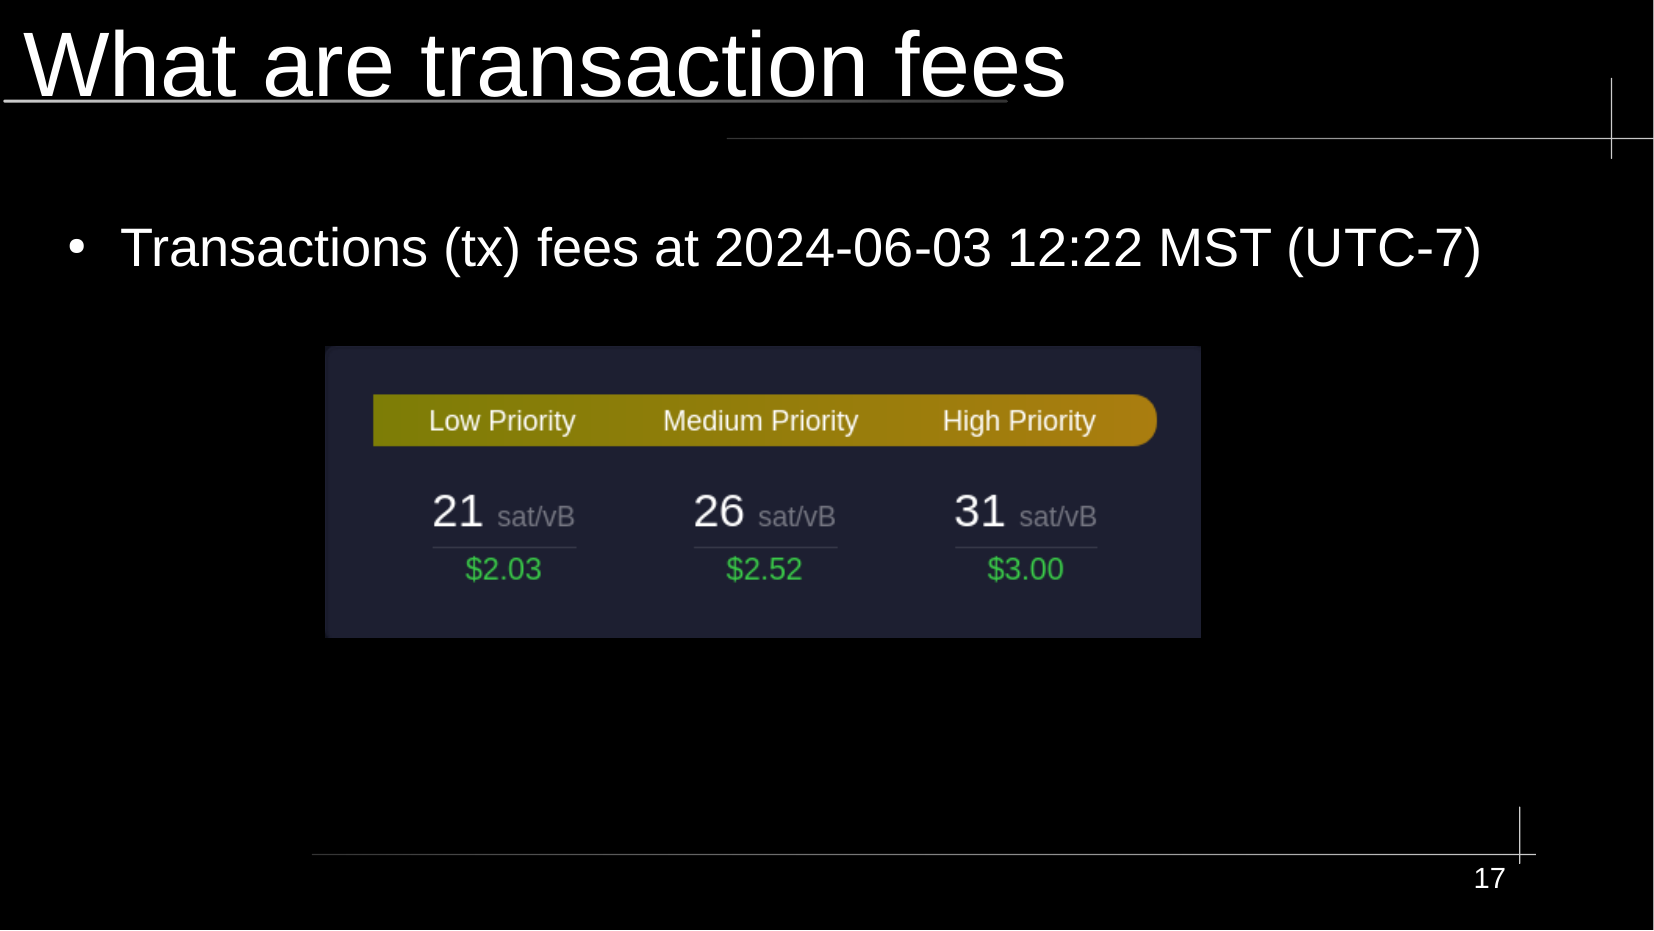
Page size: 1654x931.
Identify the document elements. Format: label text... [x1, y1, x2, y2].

list Transactions (tx) fees at 2024-06-03 12:22 MST (UTC-7) [49, 217, 1538, 758]
title What are transaction fees [23, 11, 1589, 119]
picture [325, 346, 1201, 638]
